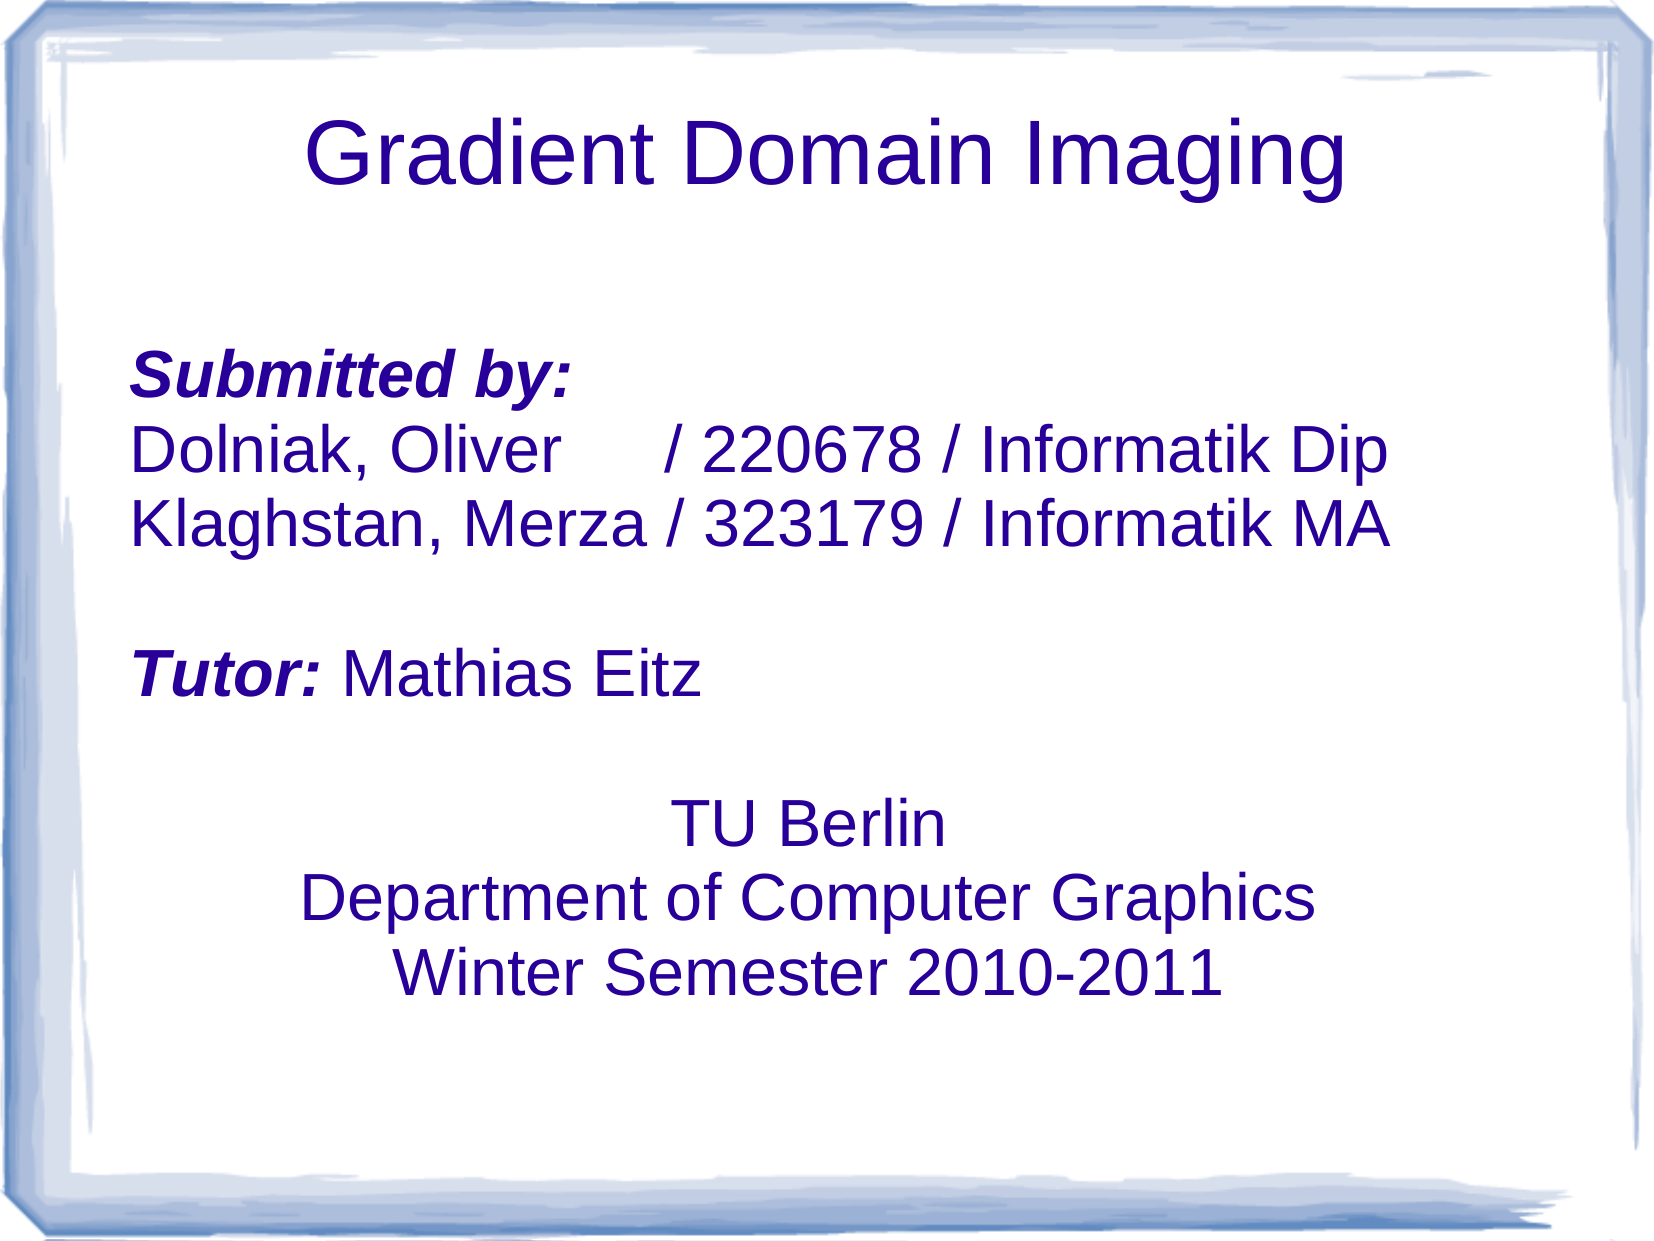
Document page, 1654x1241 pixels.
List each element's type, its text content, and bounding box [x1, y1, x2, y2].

picture [0, 0, 1654, 1241]
subtitle Submitted by: Dolniak, Oliver / 220678 / Informatik Dip Klaghstan, Merza / 323179 / Informatik MA Tutor: Mathias Eitz TU Berlin Department of Computer Graphics Winter Semester 2010-2011 [129, 313, 1489, 1034]
title Gradient Domain Imaging [82, 49, 1571, 257]
